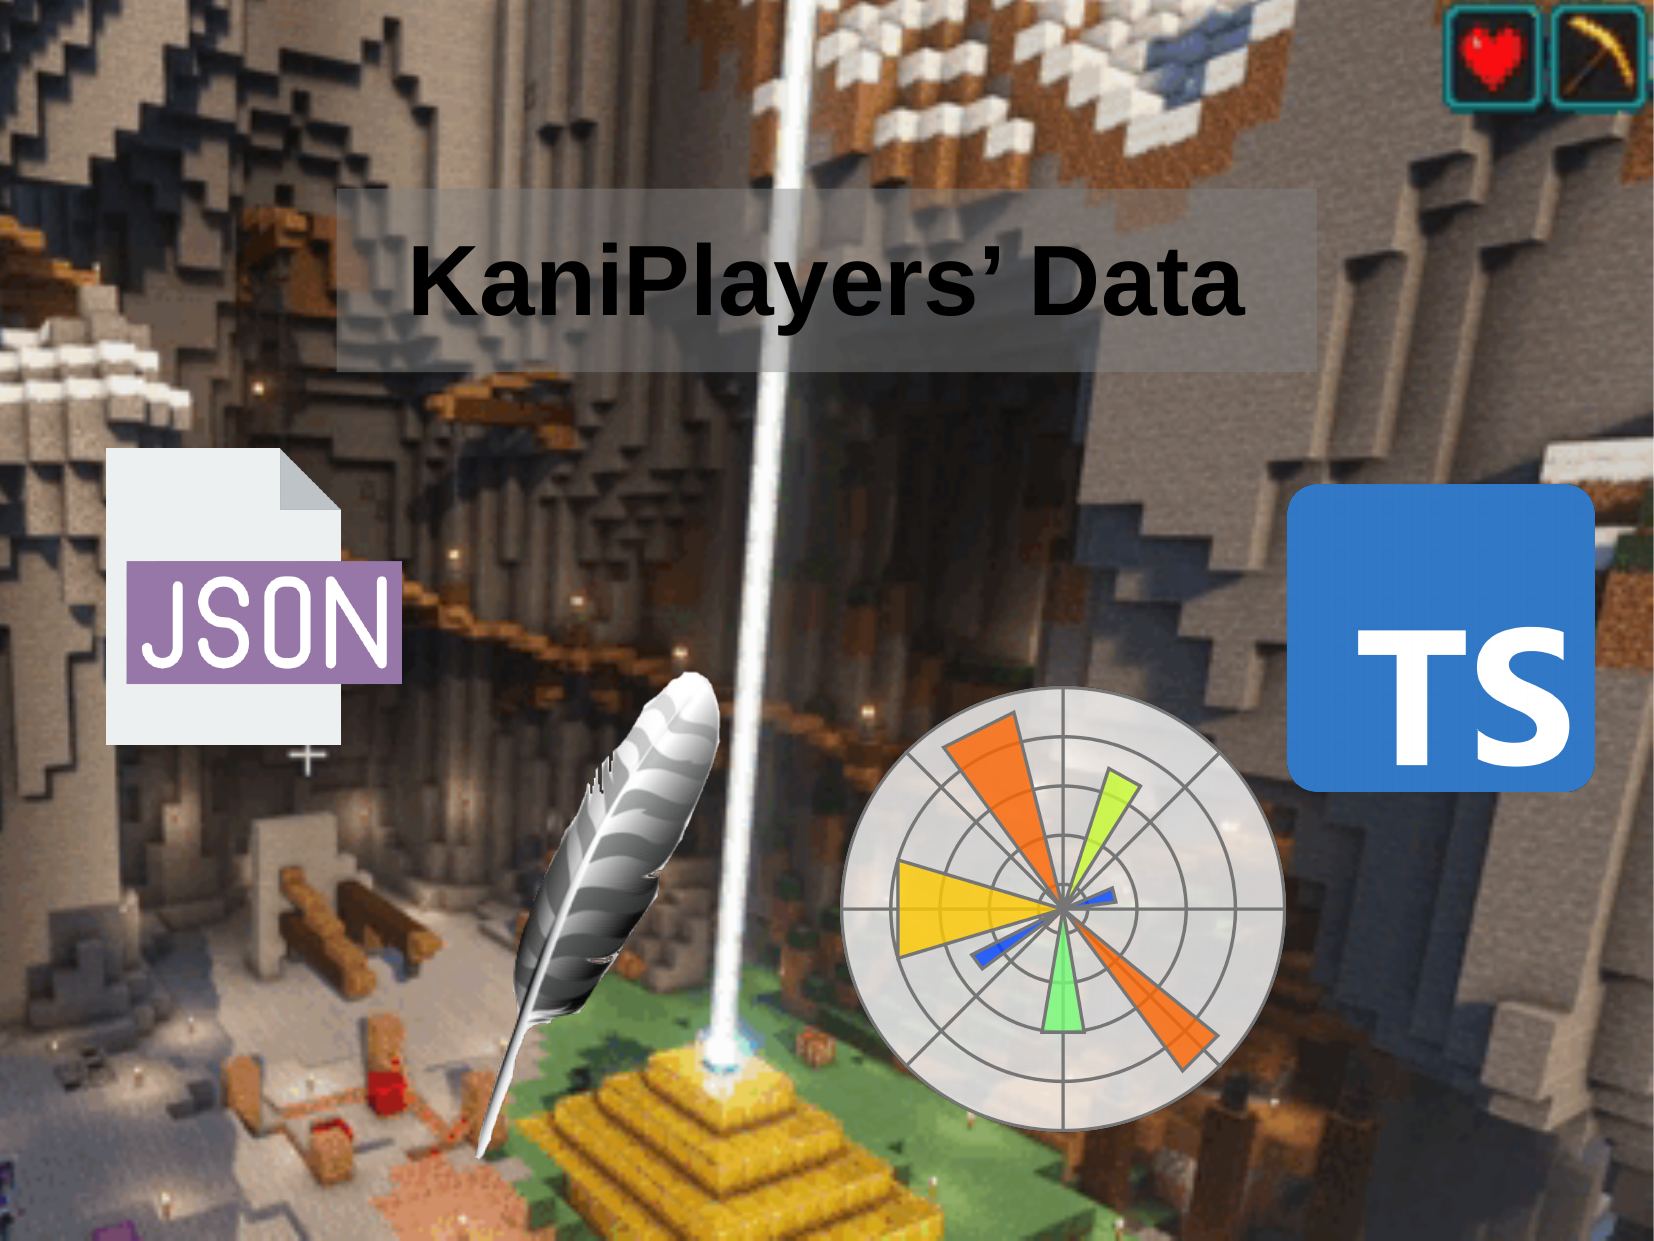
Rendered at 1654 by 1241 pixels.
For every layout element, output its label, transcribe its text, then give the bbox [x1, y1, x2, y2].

picture [0, 0, 1654, 1241]
title KaniPlayers’ Data [336, 188, 1317, 373]
